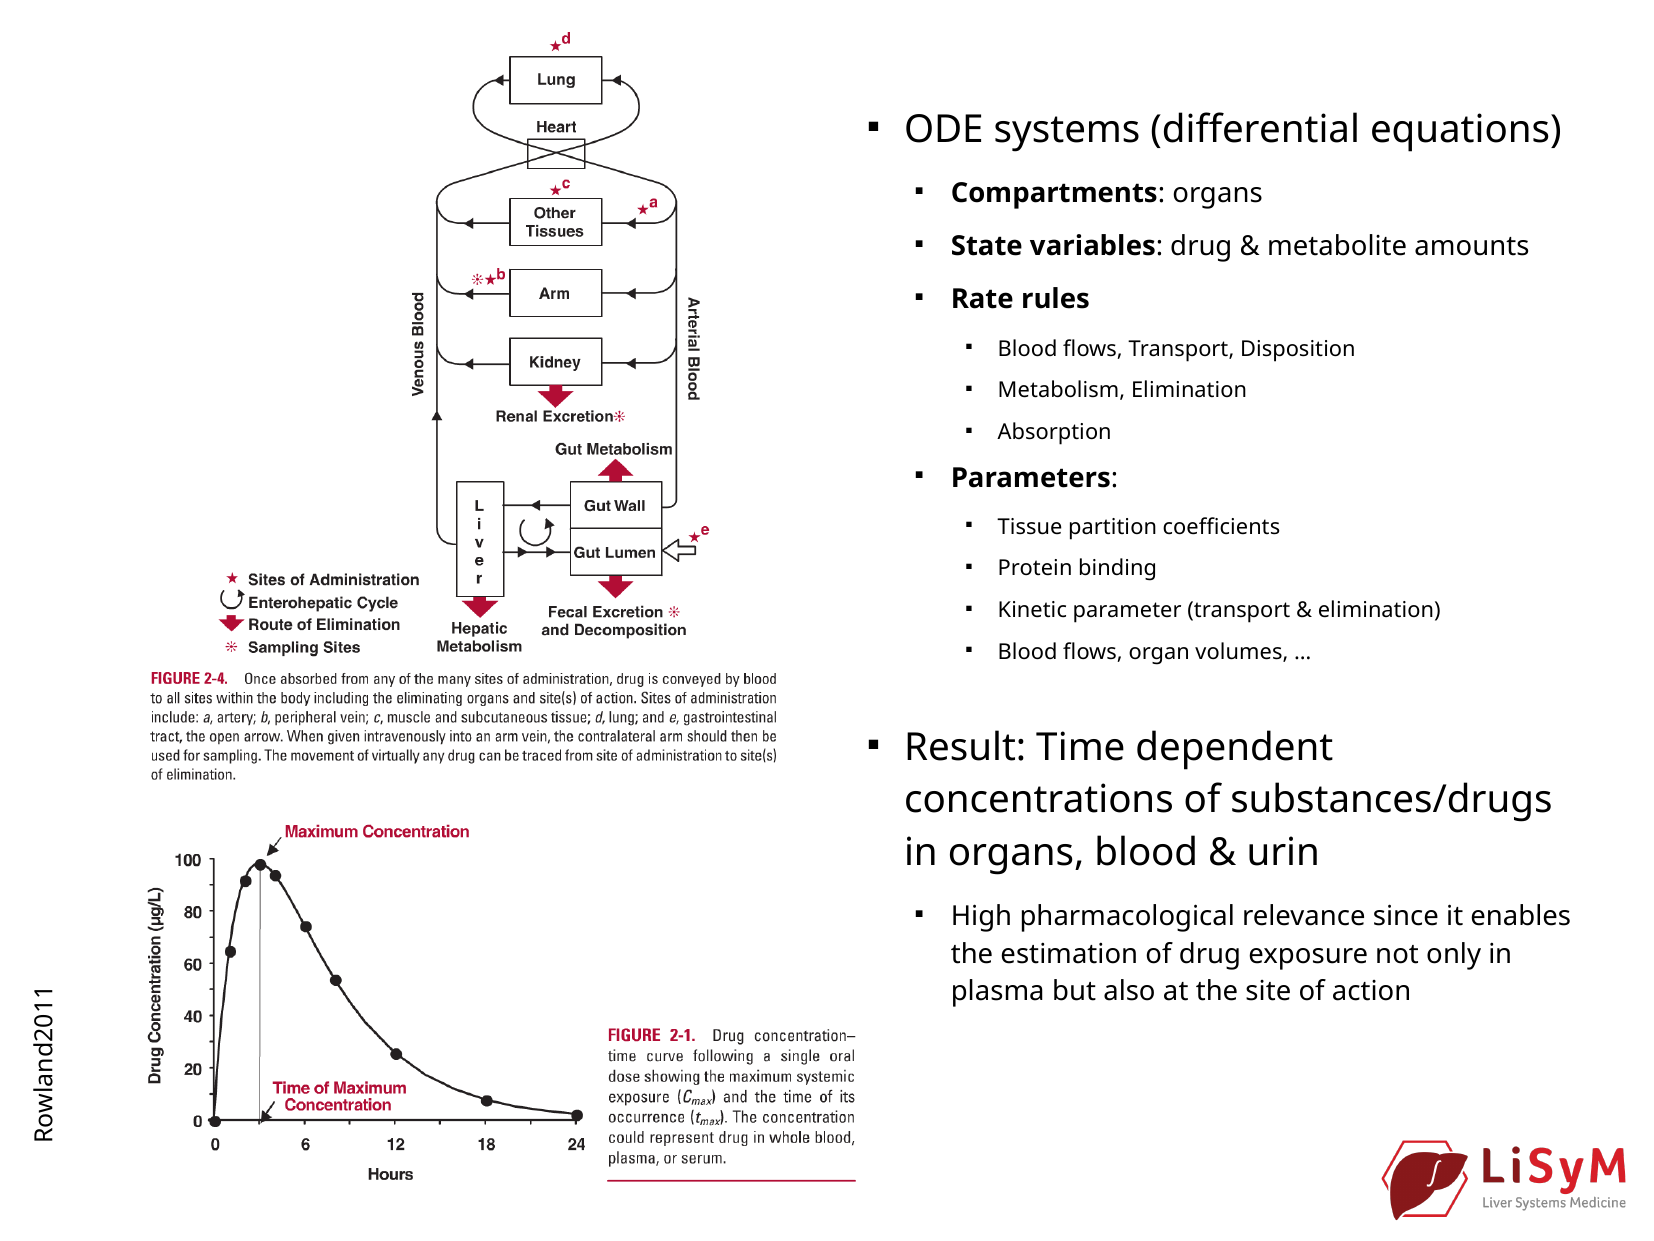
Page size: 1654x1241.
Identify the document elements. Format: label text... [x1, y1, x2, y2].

picture [150, 32, 776, 781]
picture [147, 824, 856, 1182]
list ODE systems (differential equations) Compartments: organs State variables: drug & metabolite amounts Rate rules Blood flows, Transport, Disposition Metabolism, Elimination Absorption Parameters: Tissue partition coefficients Protein binding Kinetic parameter (transport & elimination) Blood flows, organ volumes, … Result: Time dependent concentrations of substances/drugs in organs, blood & urin High pharmacological relevance since it enables the estimation of drug exposure not only in plasma but also at the site of action [857, 101, 1576, 1036]
text_box Rowland2011 [18, 915, 76, 1159]
picture [1380, 1139, 1627, 1222]
